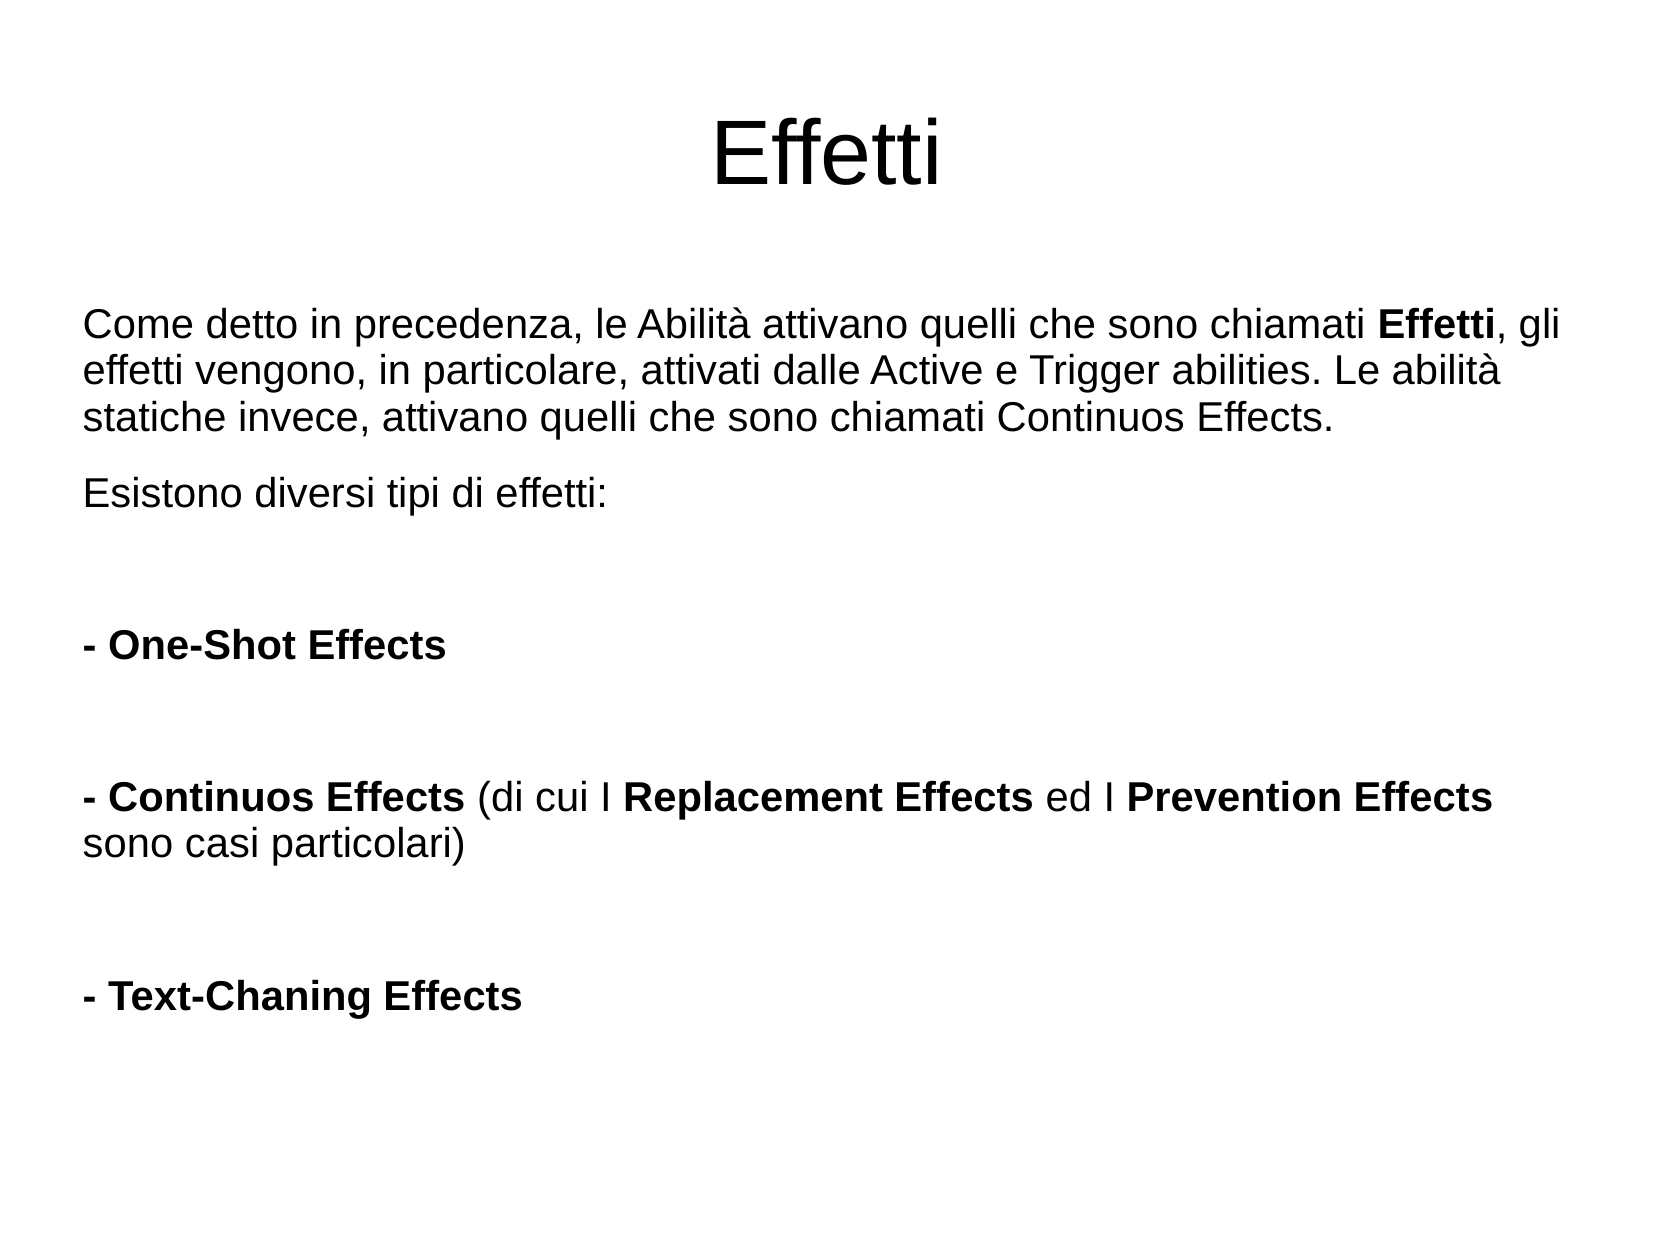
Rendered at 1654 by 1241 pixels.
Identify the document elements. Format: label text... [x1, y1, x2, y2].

list Come detto in precedenza, le Abilità attivano quelli che sono chiamati Effetti, gli effetti vengono, in particolare, attivati dalle Active e Trigger abilities. Le abilità statiche invece, attivano quelli che sono chiamati Continuos Effects. Esistono diversi tipi di effetti: - One-Shot Effects - Continuos Effects (di cui I Replacement Effects ed I Prevention Effects sono casi particolari) - Text-Chaning Effects [82, 300, 1571, 1021]
title Effetti [82, 49, 1571, 257]
